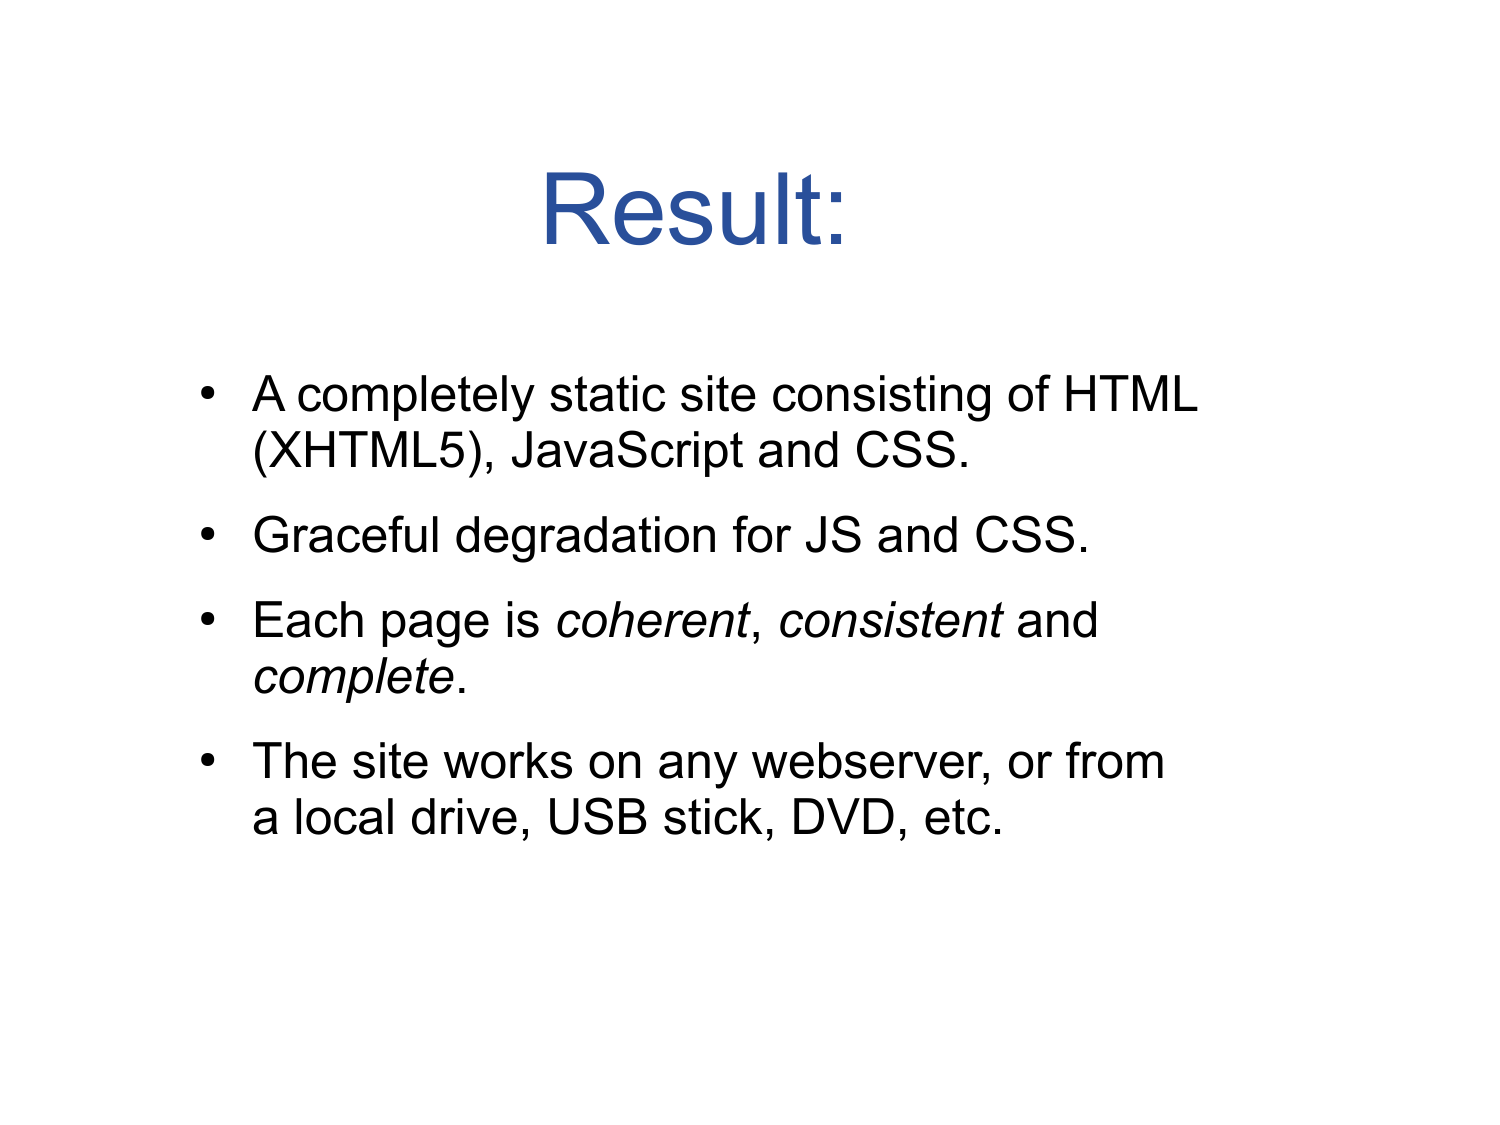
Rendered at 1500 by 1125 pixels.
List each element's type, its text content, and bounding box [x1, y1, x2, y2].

list A completely static site consisting of HTML (XHTML5), JavaScript and CSS. Graceful degradation for JS and CSS. Each page is coherent, consistent and complete. The site works on any webserver, or from a local drive, USB stick, DVD, etc. [181, 366, 1209, 1015]
title Result: [181, 115, 1209, 304]
